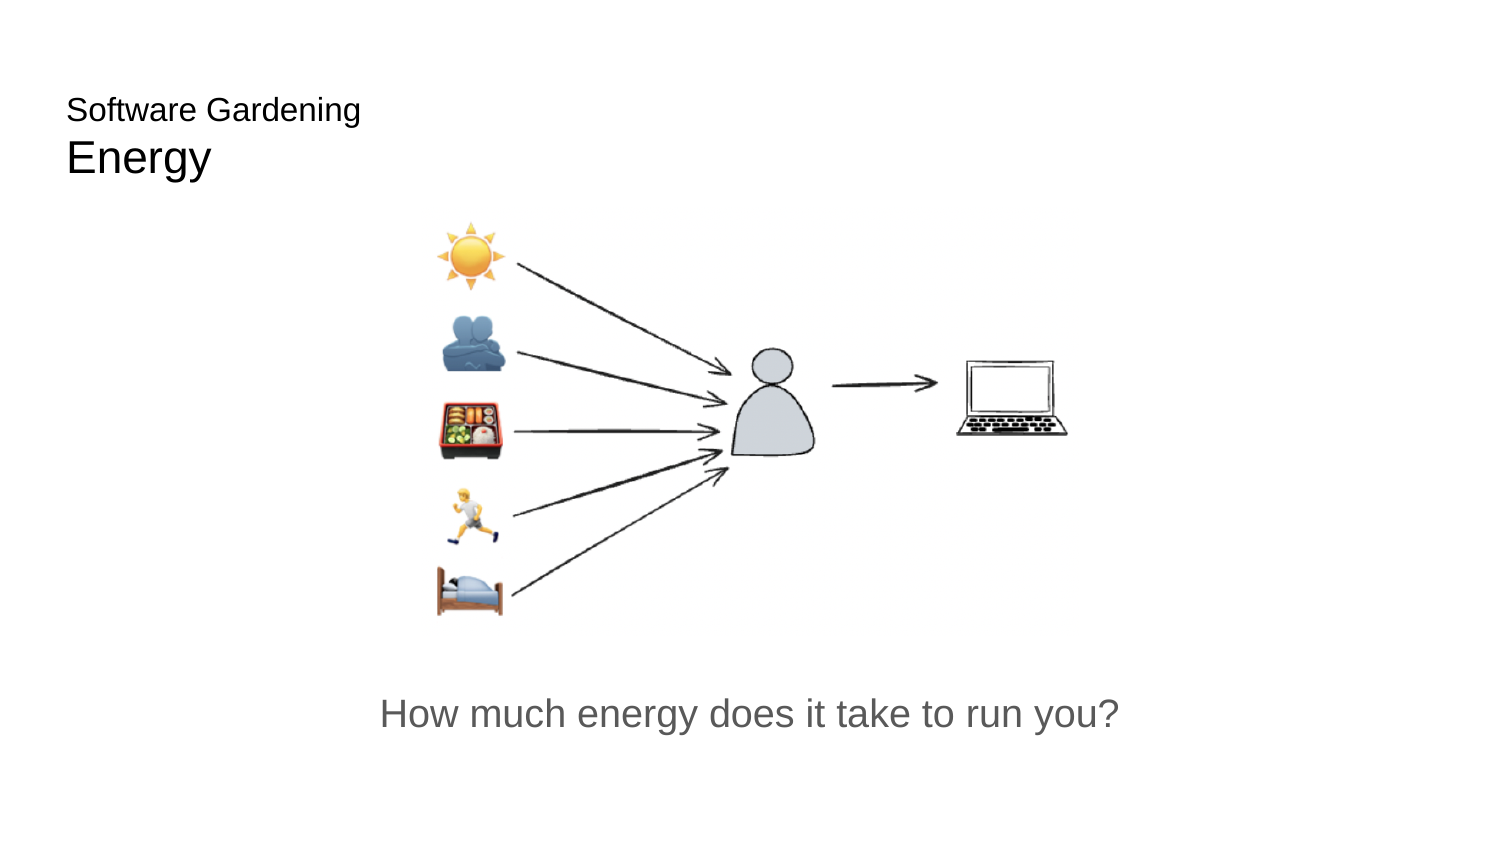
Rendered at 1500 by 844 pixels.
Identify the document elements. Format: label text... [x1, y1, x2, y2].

list How much energy does it take to run you? [162, 676, 1338, 741]
text_box Software Gardening Energy [51, 72, 1449, 199]
picture [421, 207, 1079, 636]
